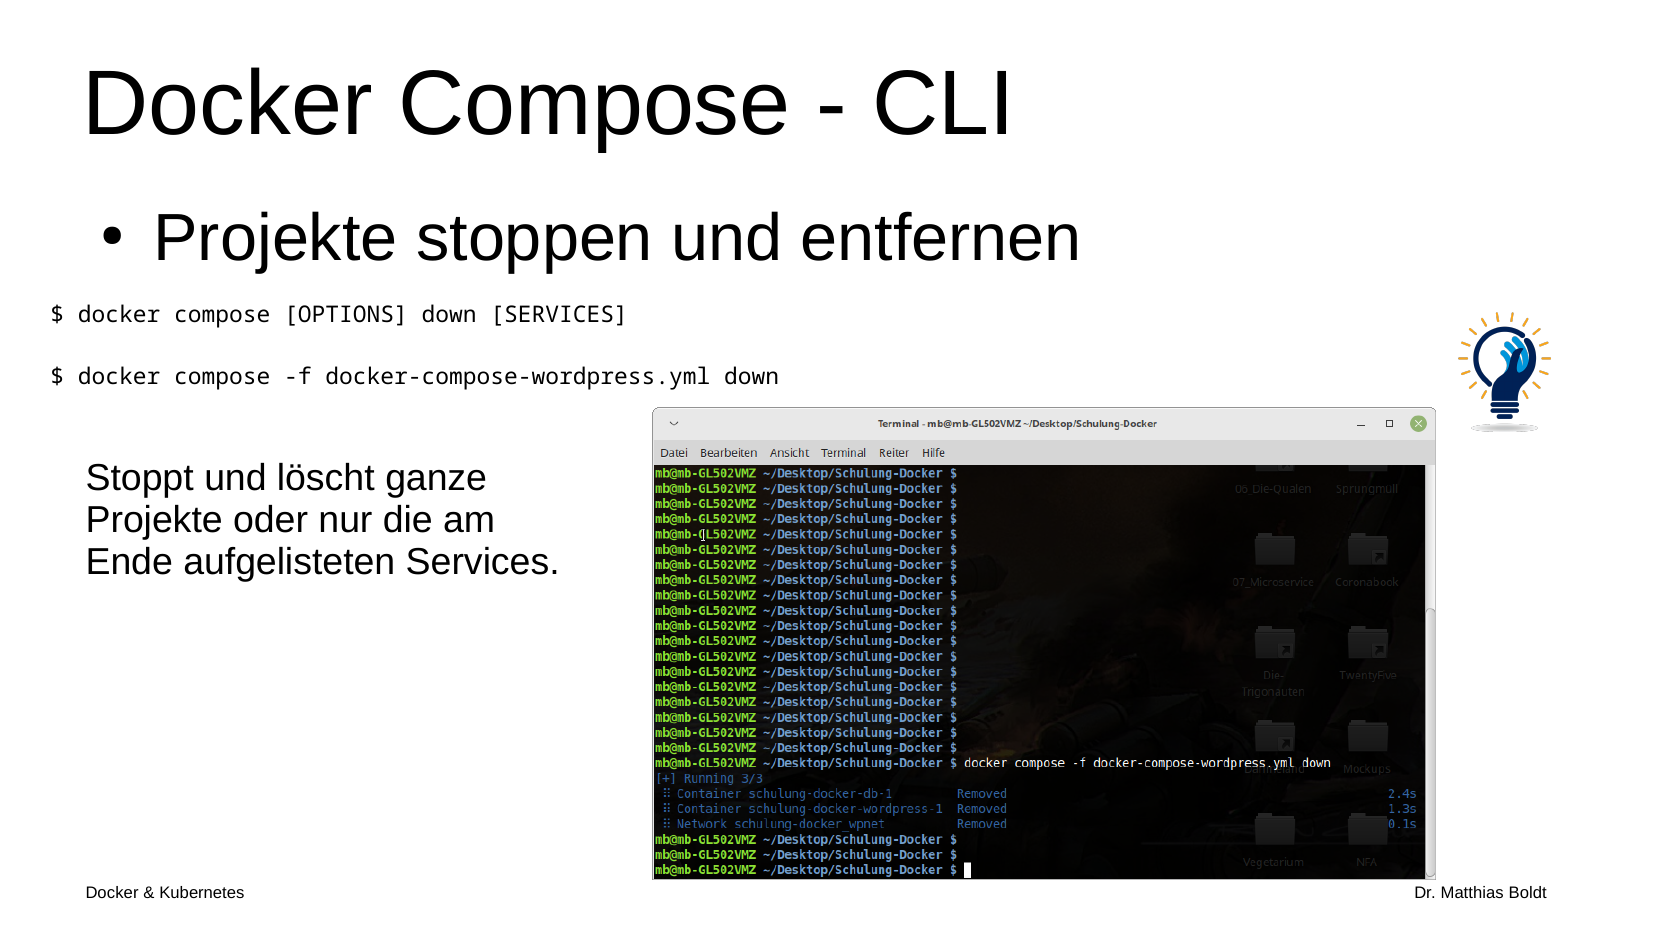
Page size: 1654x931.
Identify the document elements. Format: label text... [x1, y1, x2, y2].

text_box $ docker compose [OPTIONS] down [SERVICES] $ docker compose -f docker-compose-wordpress.yml down [35, 290, 1394, 411]
text_box Stoppt und löscht ganze Projekte oder nur die am Ende aufgelisteten Services. [70, 448, 591, 800]
text_box Docker & Kubernetes Dr. Matthias Boldt [70, 875, 1563, 910]
list Projekte stoppen und entfernen [82, 199, 1453, 367]
picture [652, 407, 1436, 880]
picture [1458, 312, 1551, 432]
title Docker Compose - CLI [82, 25, 1571, 181]
